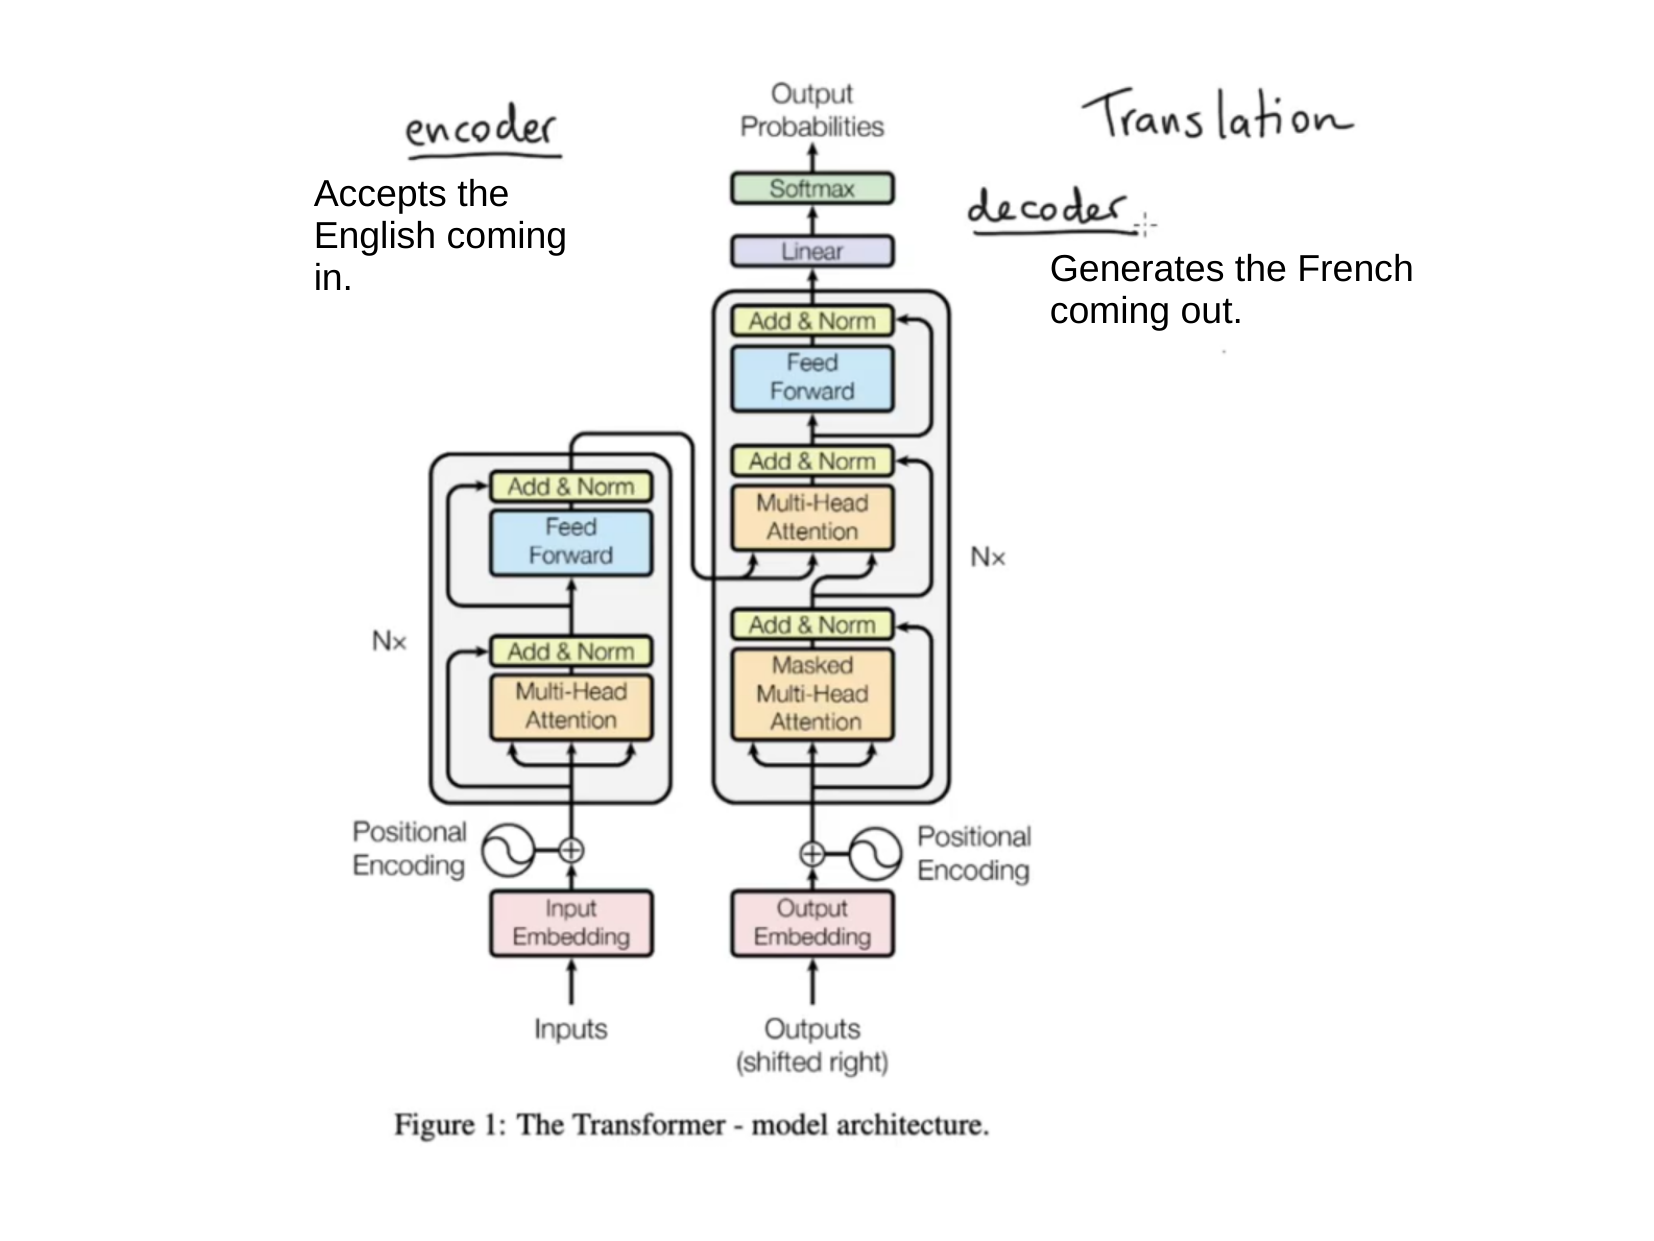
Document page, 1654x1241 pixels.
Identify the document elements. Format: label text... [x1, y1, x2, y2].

picture [298, 62, 1378, 1169]
text_box Accepts the English coming in. [298, 165, 601, 306]
text_box Generates the French coming out. [1035, 240, 1441, 339]
